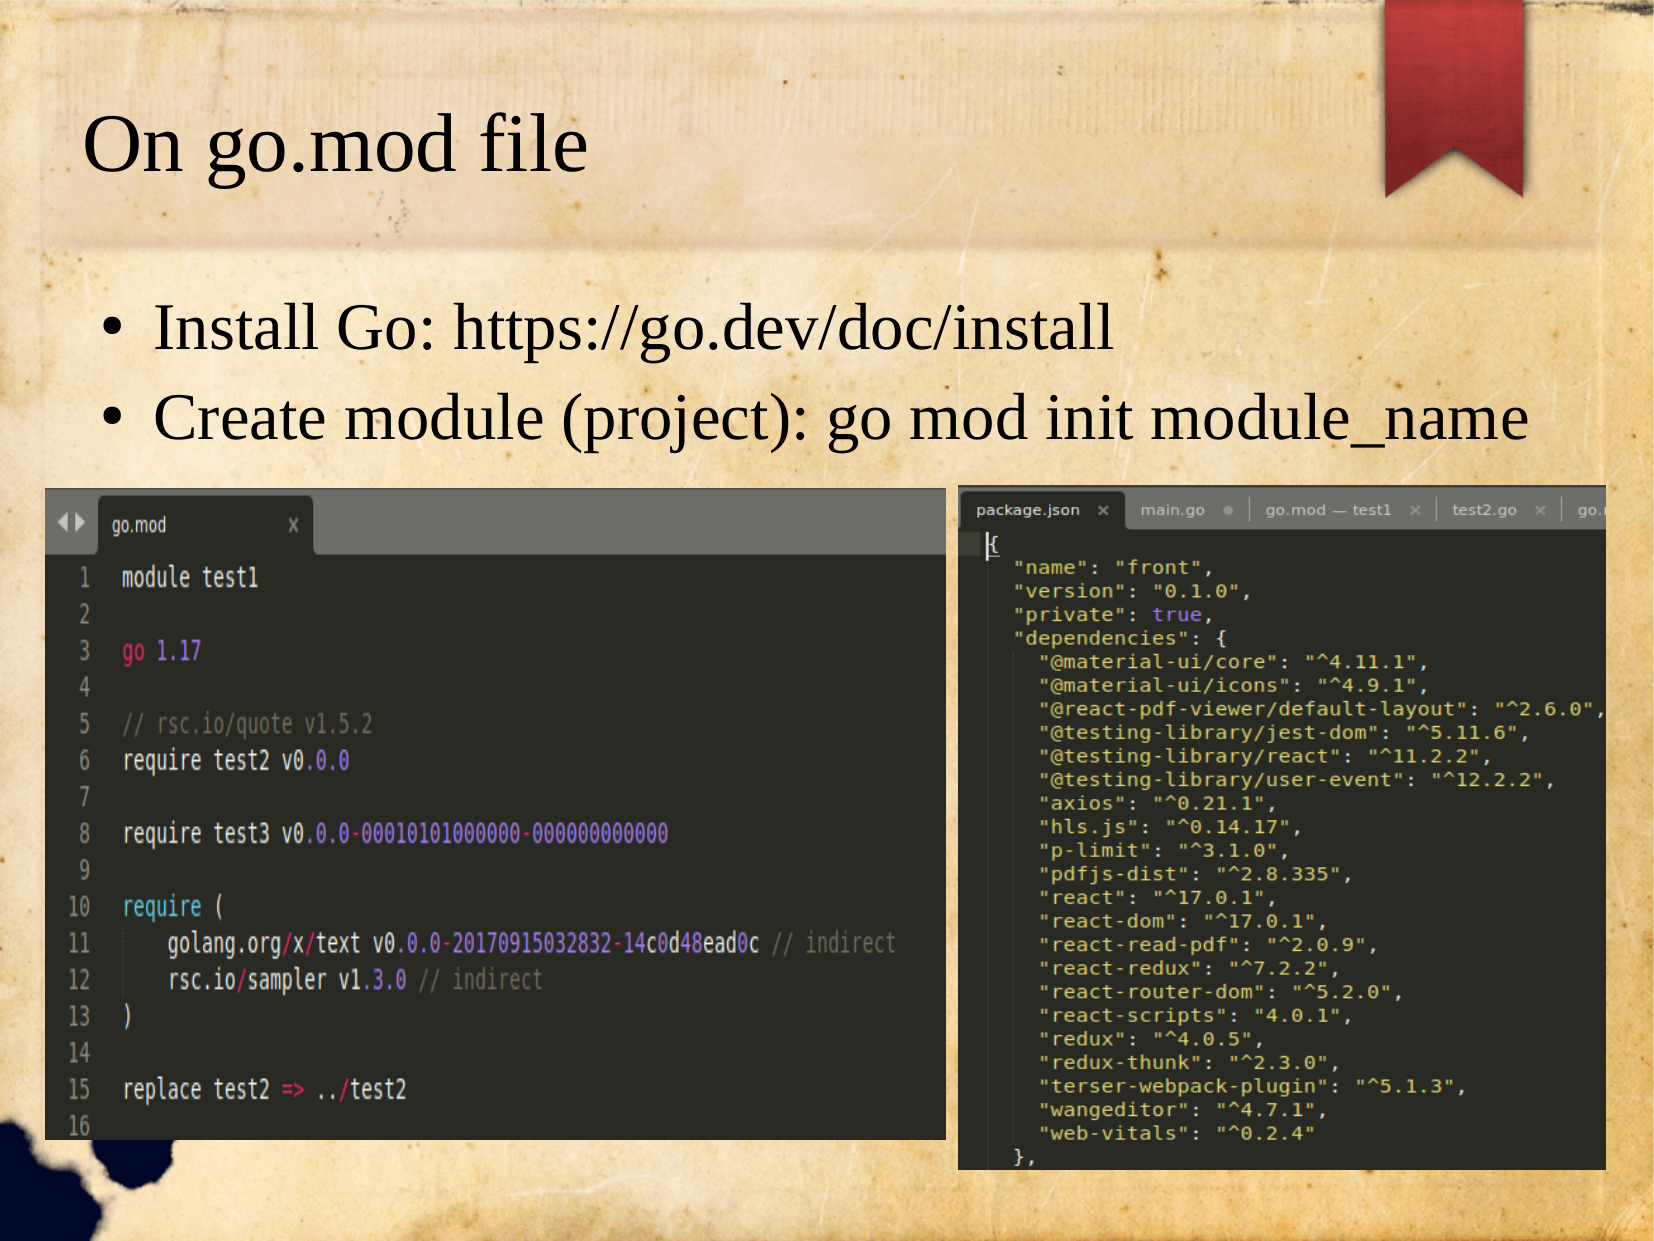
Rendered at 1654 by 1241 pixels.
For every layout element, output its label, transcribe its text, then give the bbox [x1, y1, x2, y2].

picture [0, 0, 1654, 1241]
title On go.mod file [82, 41, 1531, 245]
list Create module (project): go mod init module_name [82, 380, 1538, 466]
list Install Go: https://go.dev/doc/install [82, 290, 1538, 376]
